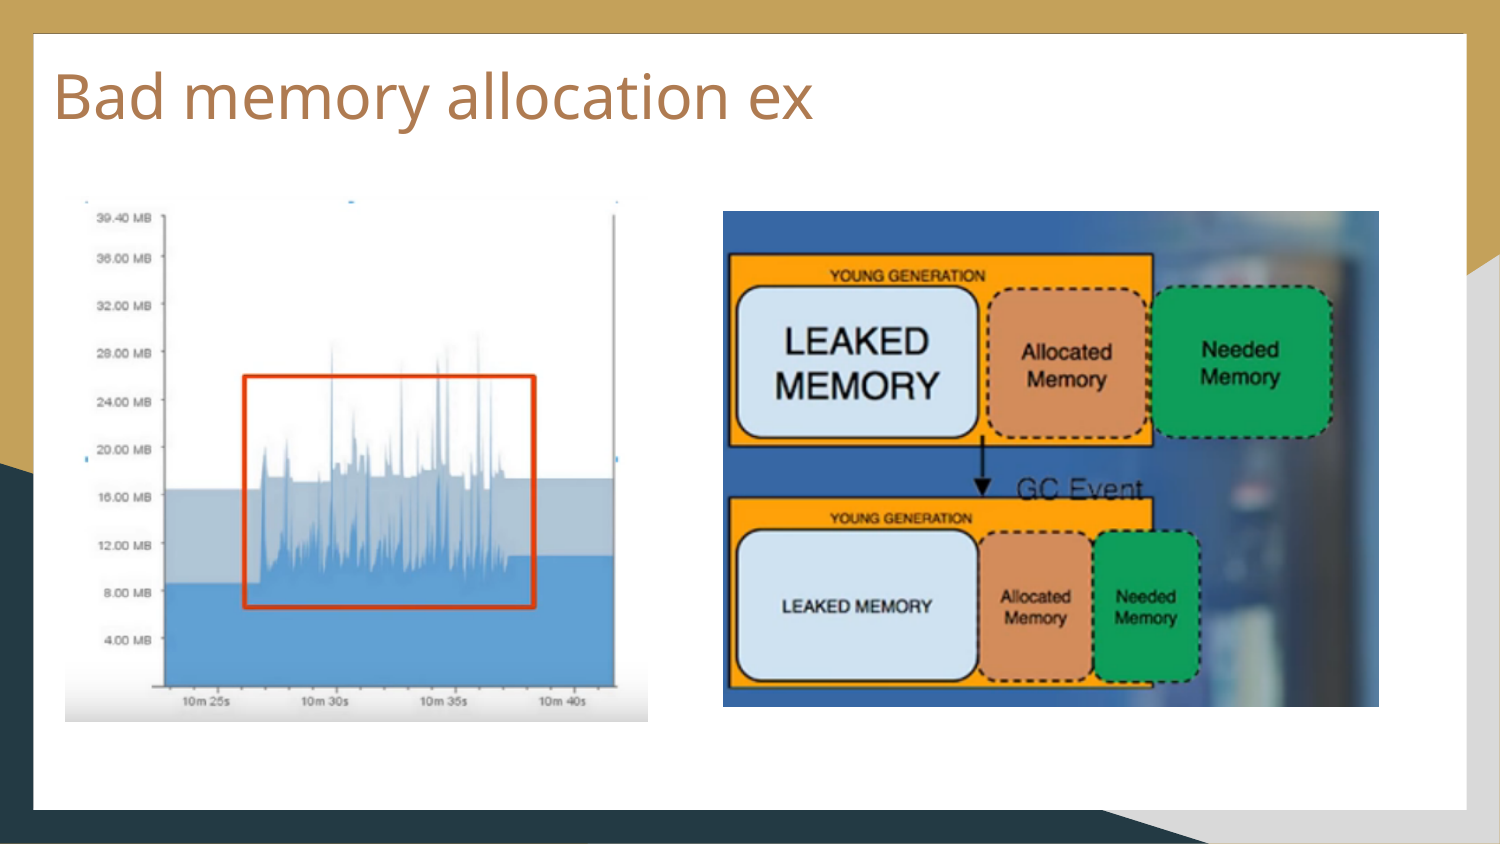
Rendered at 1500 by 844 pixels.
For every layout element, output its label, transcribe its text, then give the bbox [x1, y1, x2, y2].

title Bad memory allocation ex [37, 41, 904, 269]
picture [65, 196, 648, 722]
picture [723, 211, 1379, 707]
